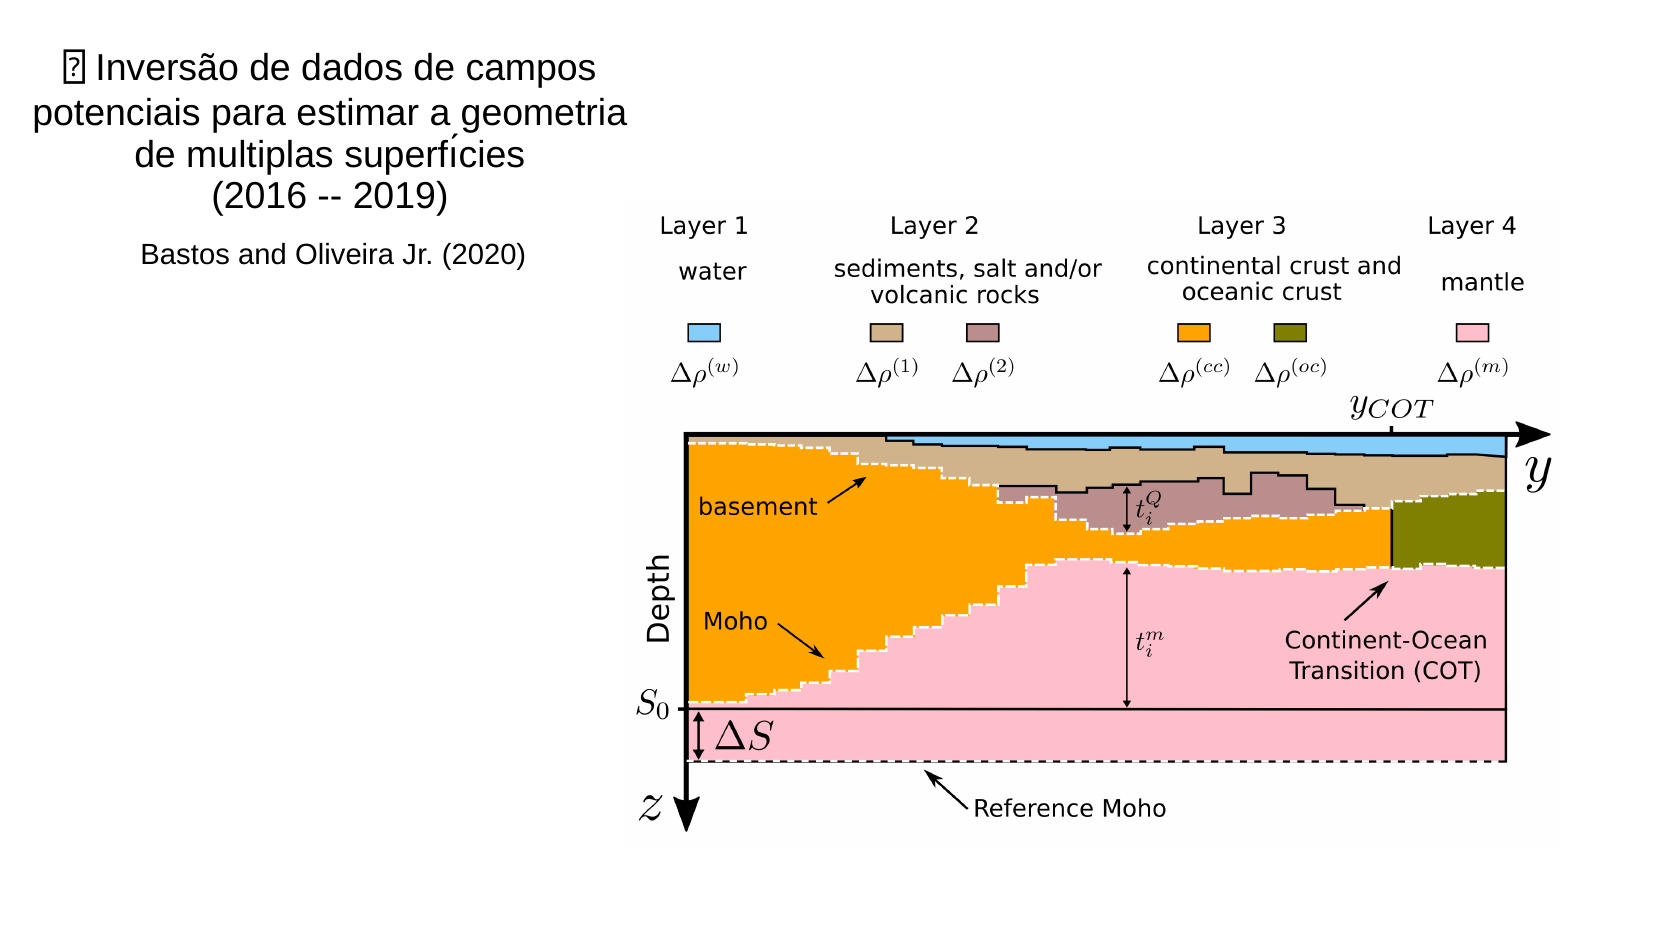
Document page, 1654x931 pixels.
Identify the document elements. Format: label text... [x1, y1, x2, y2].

picture [625, 200, 1559, 847]
text_box ⍰ Inversão de dados de campos potenciais para estimar a geometria de multiplas superfı́cies (2016 -- 2019) [17, 32, 674, 249]
text_box Bastos and Oliveira Jr. (2020) [85, 230, 582, 278]
